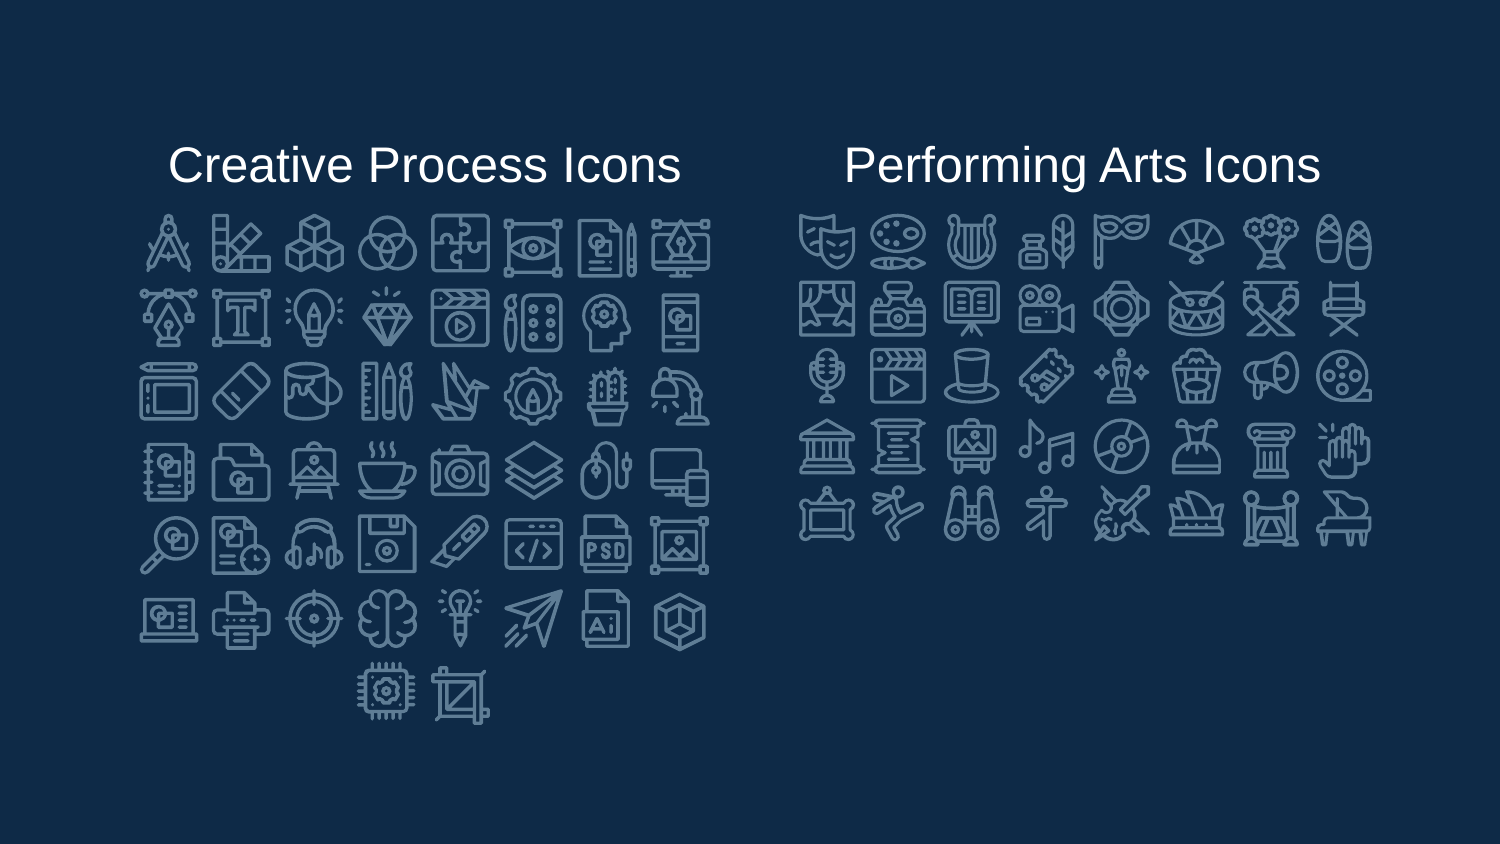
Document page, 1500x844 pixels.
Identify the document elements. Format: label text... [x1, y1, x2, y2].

text_box [379, 441, 386, 459]
text_box [337, 318, 343, 325]
text_box [212, 361, 271, 421]
text_box [521, 293, 563, 353]
text_box [475, 599, 483, 604]
text_box [284, 589, 344, 648]
text_box [358, 461, 417, 500]
text_box [1018, 418, 1045, 459]
text_box [212, 213, 271, 273]
text_box [1018, 284, 1075, 334]
text_box [1317, 435, 1328, 440]
text_box [146, 213, 191, 273]
text_box [139, 516, 199, 575]
text_box [1242, 213, 1300, 270]
text_box [389, 441, 396, 459]
text_box [650, 448, 709, 507]
text_box [430, 288, 490, 348]
text_box [139, 375, 199, 421]
text_box [1315, 349, 1372, 402]
text_box [384, 286, 389, 297]
text_box [1246, 422, 1296, 479]
text_box [799, 213, 856, 270]
text_box [293, 288, 344, 348]
text_box [653, 592, 706, 652]
text_box [1171, 418, 1221, 475]
text_box [430, 514, 489, 569]
text_box [799, 485, 856, 542]
text_box [947, 418, 997, 475]
text_box [651, 218, 711, 278]
text_box [580, 441, 633, 500]
text_box [284, 517, 344, 570]
text_box [431, 361, 490, 421]
text_box [870, 347, 927, 404]
text_box [382, 361, 397, 421]
text_box [1018, 347, 1075, 404]
text_box [504, 632, 520, 648]
text_box [872, 485, 925, 542]
text_box [504, 518, 563, 570]
text_box [799, 280, 856, 337]
text_box [579, 514, 632, 574]
text_box [139, 362, 199, 373]
text_box [626, 222, 637, 278]
title Performing Arts Icons [797, 117, 1369, 197]
text_box [1106, 347, 1137, 404]
text_box [503, 293, 518, 353]
text_box [398, 362, 413, 421]
text_box [437, 599, 445, 604]
text_box [392, 290, 401, 297]
text_box [1168, 280, 1225, 337]
text_box [943, 280, 1000, 337]
text_box [1171, 347, 1222, 404]
text_box [503, 366, 563, 426]
text_box [870, 418, 927, 475]
text_box [431, 213, 490, 273]
text_box [305, 542, 324, 567]
text_box [361, 361, 379, 421]
text_box [947, 213, 997, 270]
text_box [870, 213, 926, 254]
text_box [371, 290, 381, 297]
text_box [212, 288, 271, 348]
text_box [1018, 233, 1049, 270]
text_box [358, 589, 418, 649]
text_box [1331, 422, 1335, 433]
text_box [284, 361, 343, 421]
text_box [649, 516, 709, 575]
text_box [211, 442, 271, 502]
text_box [943, 347, 1000, 404]
text_box [1094, 485, 1151, 542]
text_box [514, 633, 528, 648]
text_box [651, 400, 658, 409]
text_box [1025, 485, 1069, 542]
text_box [651, 366, 710, 426]
text_box [869, 280, 926, 337]
text_box [430, 444, 490, 497]
text_box [1318, 422, 1328, 433]
text_box [943, 485, 1000, 542]
text_box [473, 608, 480, 614]
text_box [672, 400, 679, 409]
text_box [448, 589, 473, 648]
text_box [1093, 364, 1111, 381]
text_box [473, 589, 480, 595]
text_box [357, 514, 417, 574]
text_box [661, 293, 700, 353]
text_box [358, 215, 418, 271]
text_box [285, 318, 291, 325]
text_box [1093, 213, 1150, 270]
text_box [211, 516, 271, 575]
text_box [1168, 490, 1225, 537]
text_box [1051, 213, 1075, 270]
text_box [1242, 280, 1300, 337]
text_box [799, 418, 856, 475]
text_box [153, 302, 184, 348]
text_box [577, 218, 623, 278]
text_box [368, 441, 376, 459]
text_box [1133, 364, 1150, 381]
text_box [504, 440, 564, 500]
text_box [581, 589, 630, 648]
text_box [1093, 280, 1150, 337]
text_box [1322, 280, 1366, 337]
text_box [503, 218, 563, 278]
text_box [211, 590, 271, 650]
text_box [139, 288, 198, 324]
text_box [337, 297, 343, 304]
text_box [362, 303, 413, 347]
text_box [356, 661, 416, 721]
text_box [504, 589, 563, 648]
text_box [1242, 490, 1300, 547]
text_box [1093, 418, 1150, 475]
text_box [586, 366, 629, 427]
text_box [1345, 220, 1372, 270]
text_box [285, 297, 291, 304]
text_box [1316, 490, 1372, 547]
text_box [288, 441, 340, 500]
text_box [582, 293, 632, 353]
text_box [809, 347, 846, 404]
text_box [663, 404, 667, 414]
text_box [431, 666, 490, 725]
text_box [285, 213, 344, 273]
text_box [504, 623, 518, 638]
text_box [1243, 351, 1300, 401]
text_box [1318, 422, 1371, 479]
text_box [440, 608, 447, 614]
text_box [1038, 431, 1075, 475]
text_box [870, 256, 927, 270]
title Creative Process Icons [139, 117, 711, 197]
text_box [1315, 213, 1343, 264]
text_box [143, 442, 195, 502]
text_box [1168, 218, 1225, 265]
text_box [139, 597, 199, 643]
text_box [440, 589, 447, 595]
